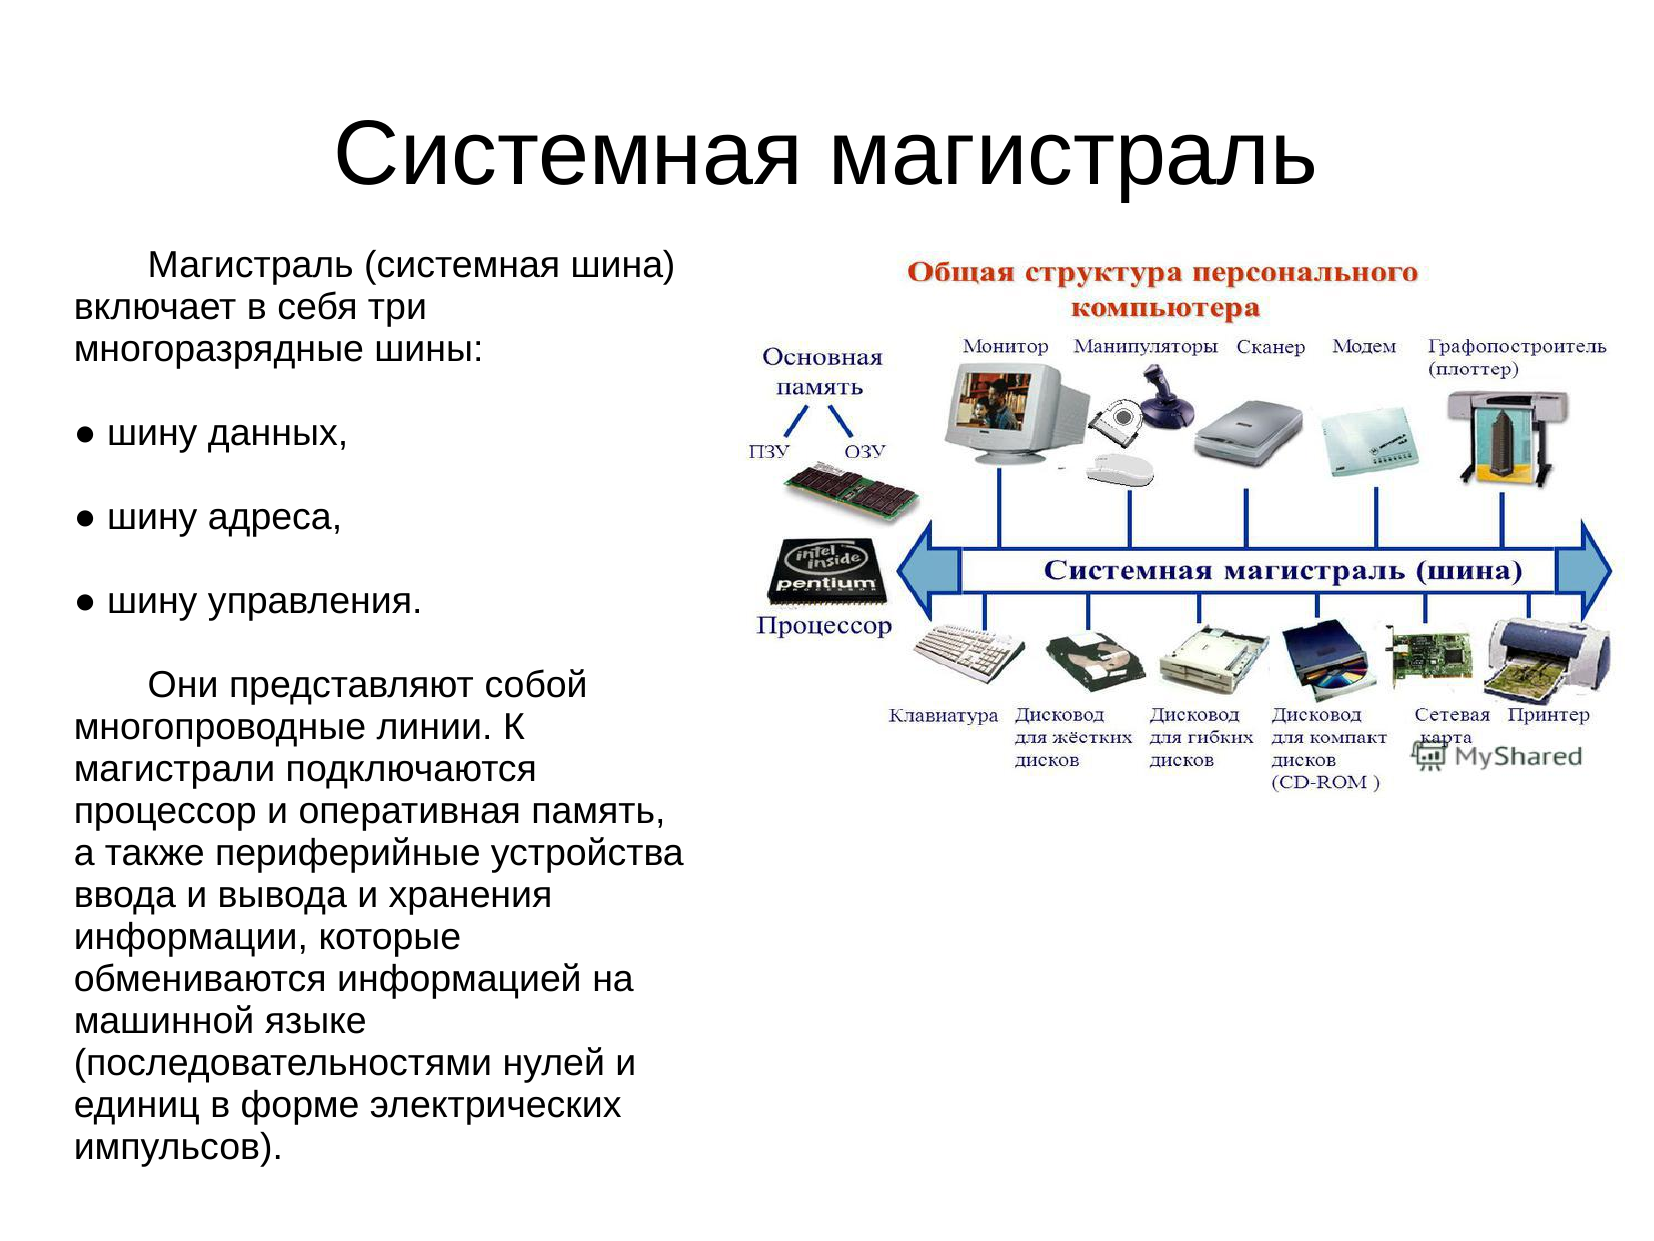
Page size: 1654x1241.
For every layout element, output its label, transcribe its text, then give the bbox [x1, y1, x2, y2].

picture [738, 236, 1625, 798]
text_box Магистраль (системная шина) включает в себя три многоразрядные шины: ● шину данных, ● шину адреса, ● шину управления. Они представляют собой многопроводные линии. К магистрали подключаются процессор и оперативная память, а также периферийные устройства ввода и вывода и хранения информации, которые обмениваются информацией на машинной языке (последовательностями нулей и единиц в форме электрических импульсов). [59, 236, 709, 1177]
title Системная магистраль [82, 49, 1571, 257]
